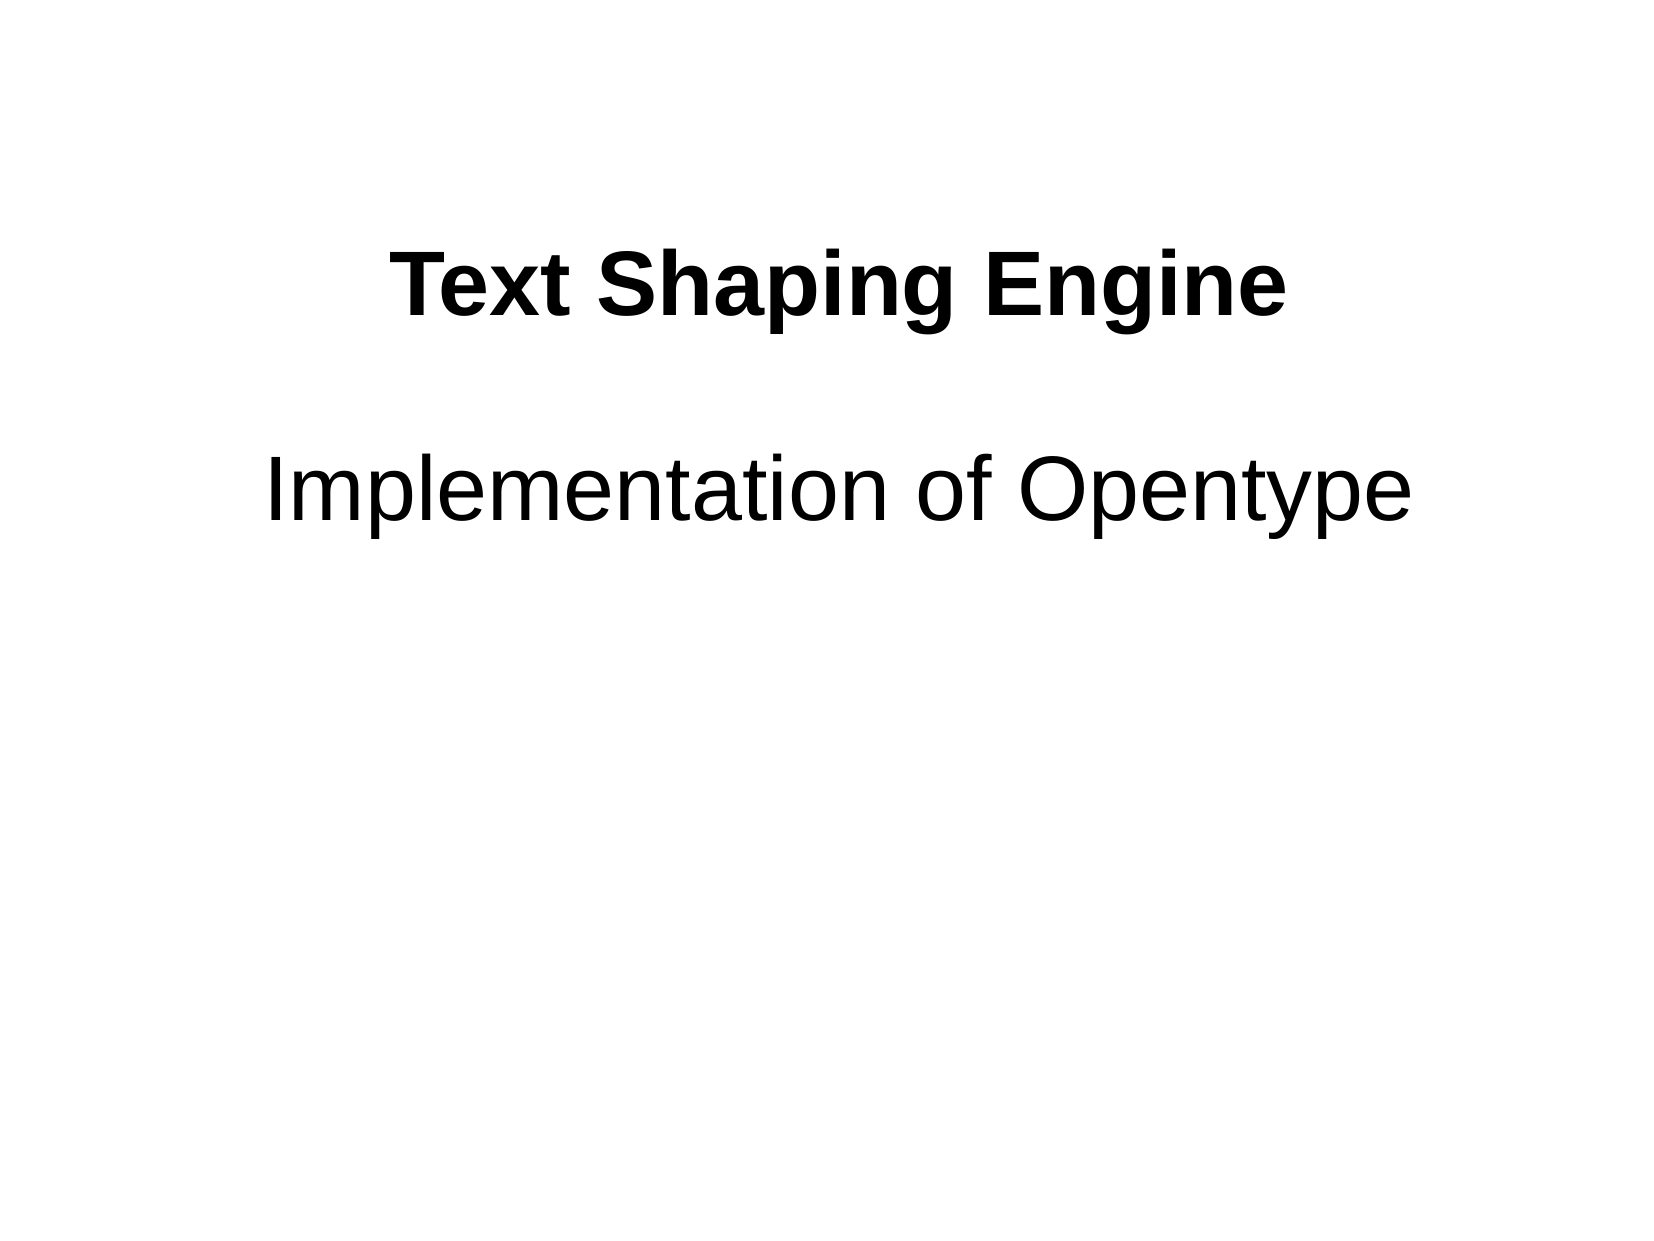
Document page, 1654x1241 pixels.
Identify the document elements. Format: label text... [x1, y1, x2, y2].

text_box Text Shaping Engine Implementation of Opentype [165, 225, 1516, 753]
